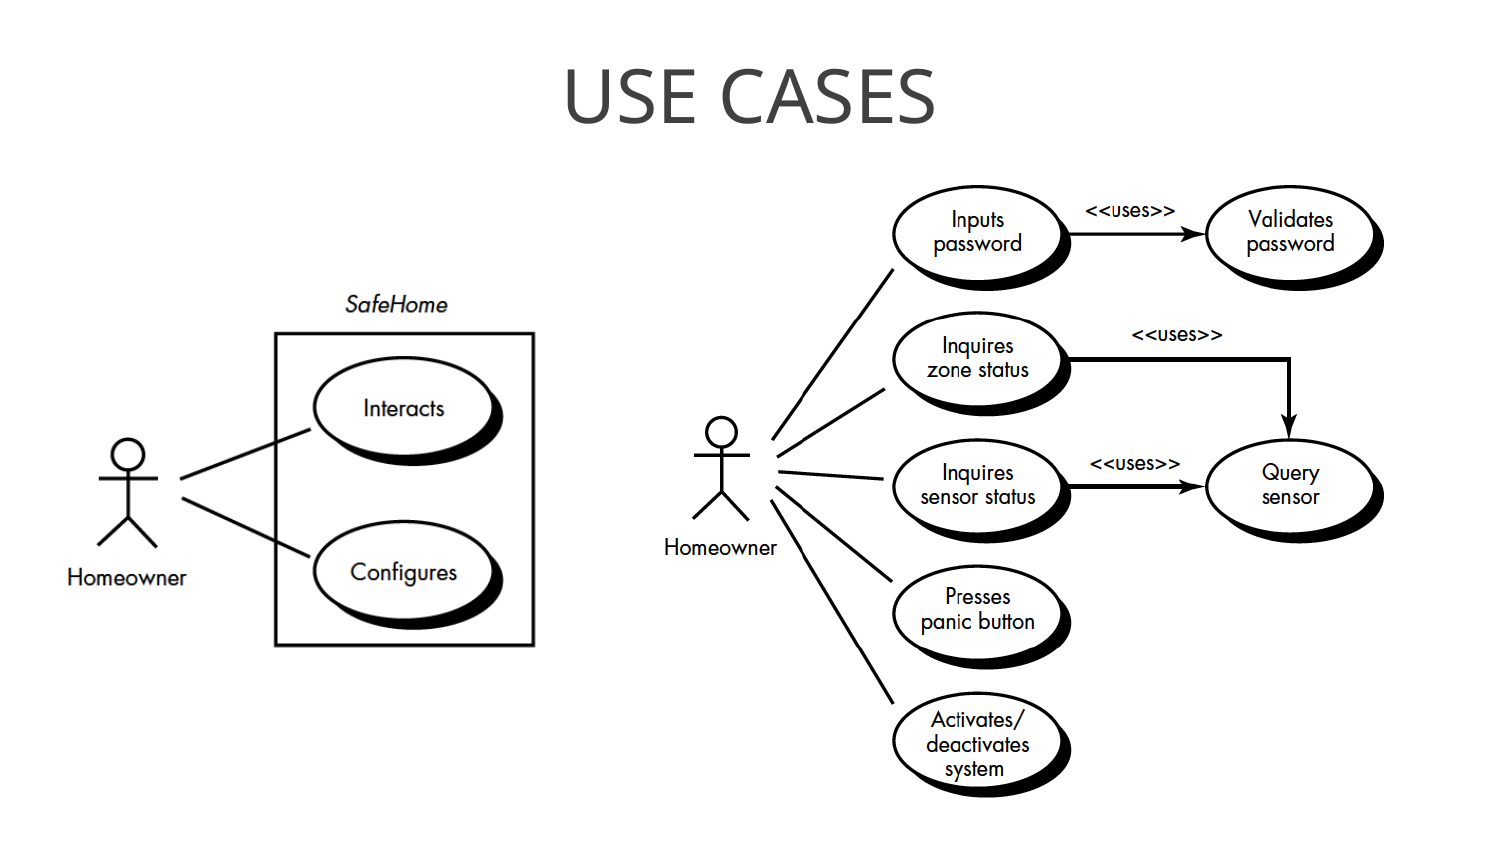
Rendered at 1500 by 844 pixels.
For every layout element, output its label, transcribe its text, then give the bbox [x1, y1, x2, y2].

title USE CASES [75, 23, 1425, 164]
picture [29, 273, 580, 663]
picture [647, 155, 1425, 812]
